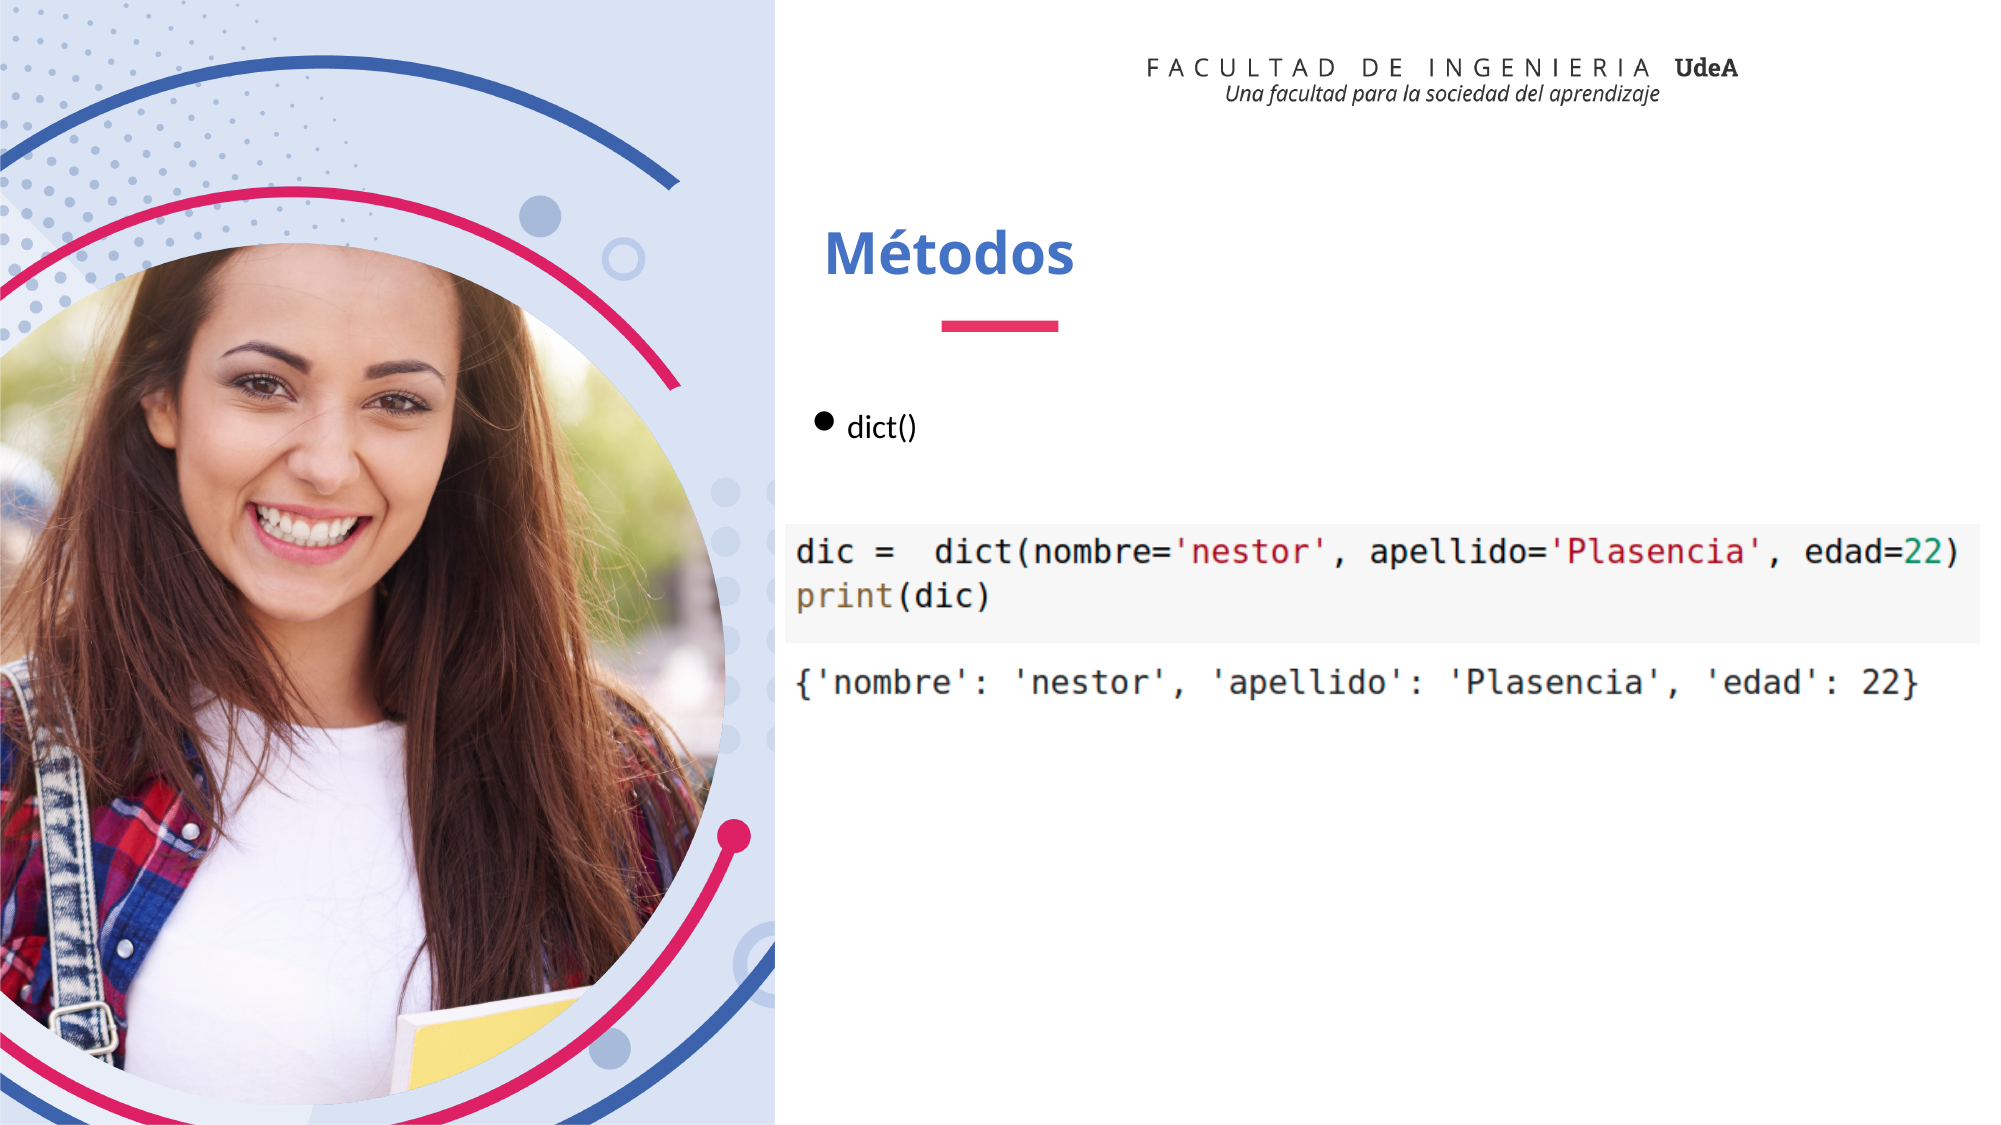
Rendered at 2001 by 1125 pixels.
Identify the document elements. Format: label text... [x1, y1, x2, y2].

text_box Métodos [808, 200, 1705, 312]
picture [0, 0, 775, 1125]
picture [785, 524, 1980, 721]
text_box dict() [796, 398, 1261, 453]
picture [1148, 57, 1738, 106]
